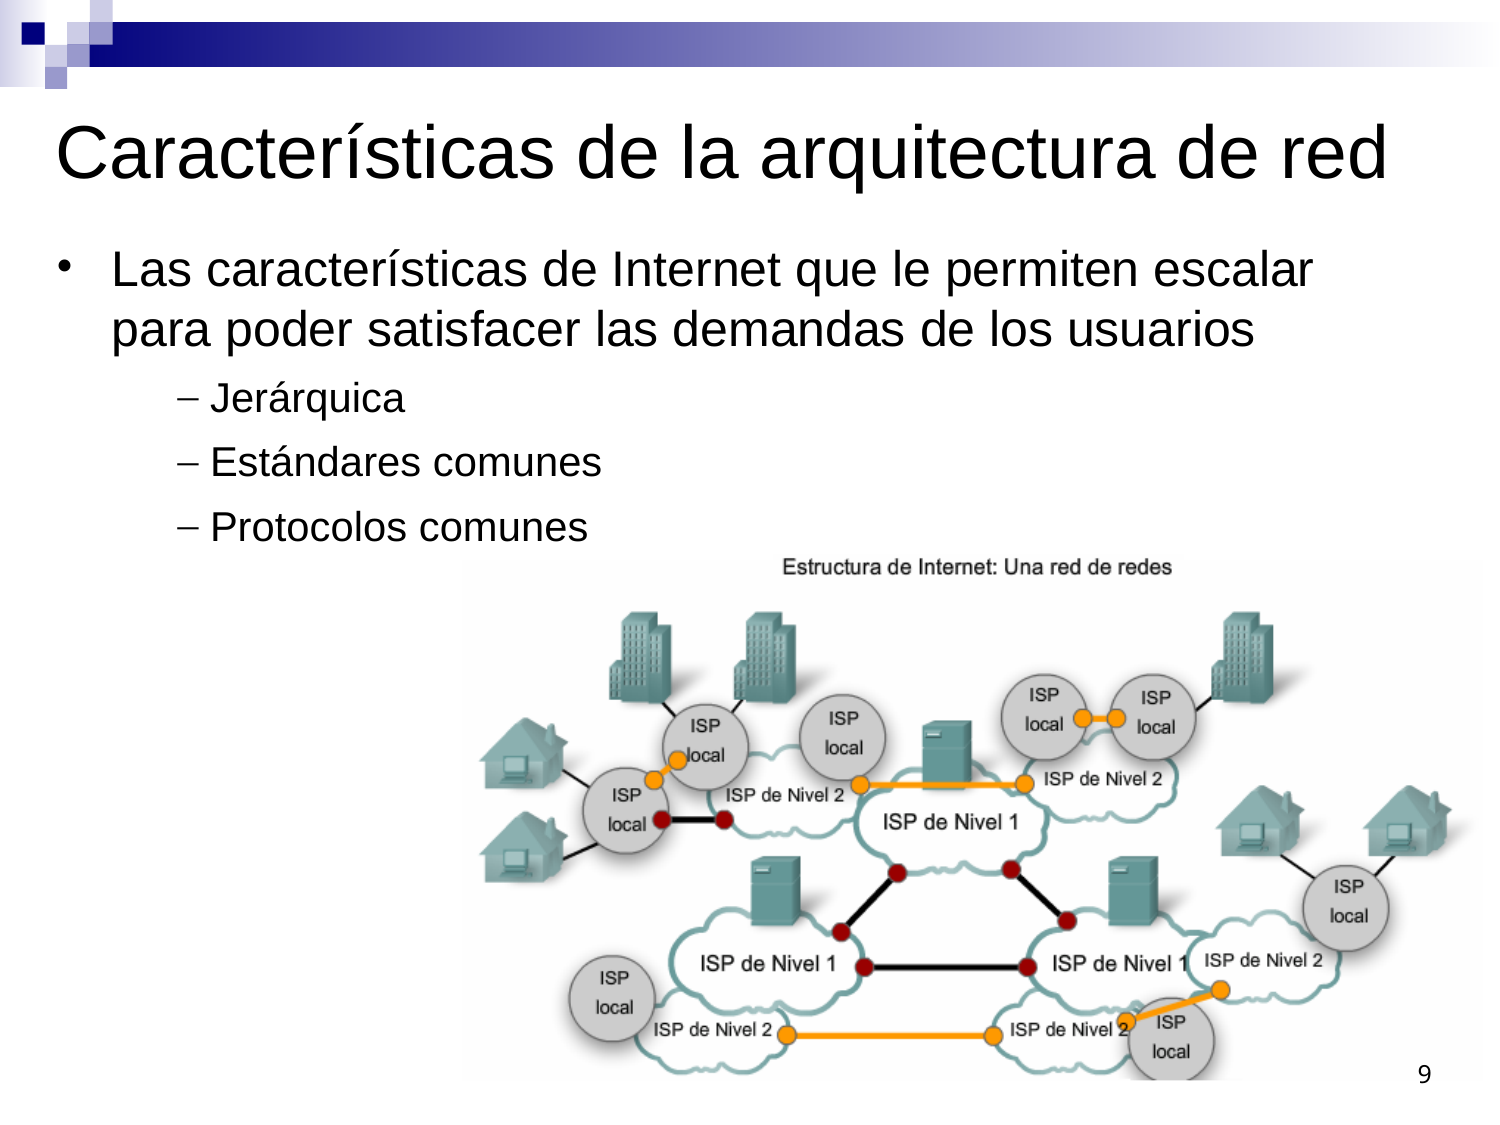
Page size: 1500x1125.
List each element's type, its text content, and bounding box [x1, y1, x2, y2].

picture [1344, 554, 1487, 1082]
text_box <número> [1074, 1025, 1447, 1101]
text_box Las características de Internet que le permiten escalar para poder satisfacer las demandas de los usuarios Jerárquica Estándares comunes Protocolos comunes [41, 228, 1344, 1062]
picture [462, 1062, 1074, 1082]
text_box Características de la arquitectura de red [41, 31, 1425, 267]
